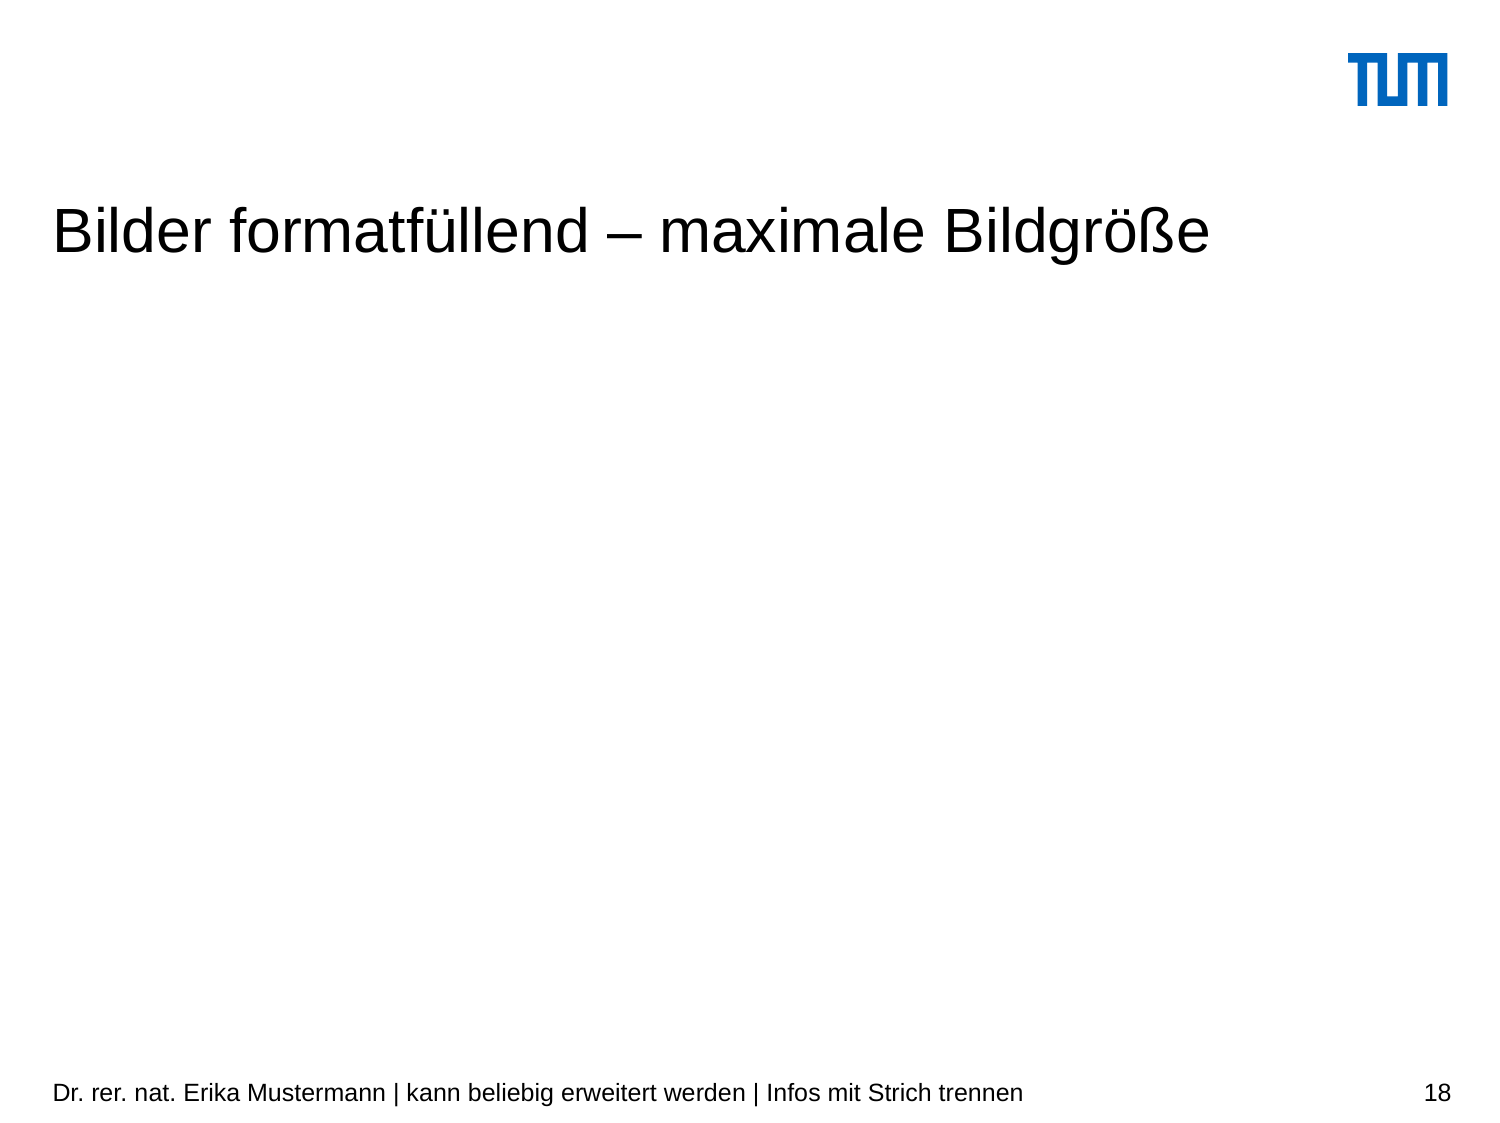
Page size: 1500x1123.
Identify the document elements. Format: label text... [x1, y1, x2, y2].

title Bilder formatfüllend – maximale Bildgröße [52, 195, 1453, 266]
